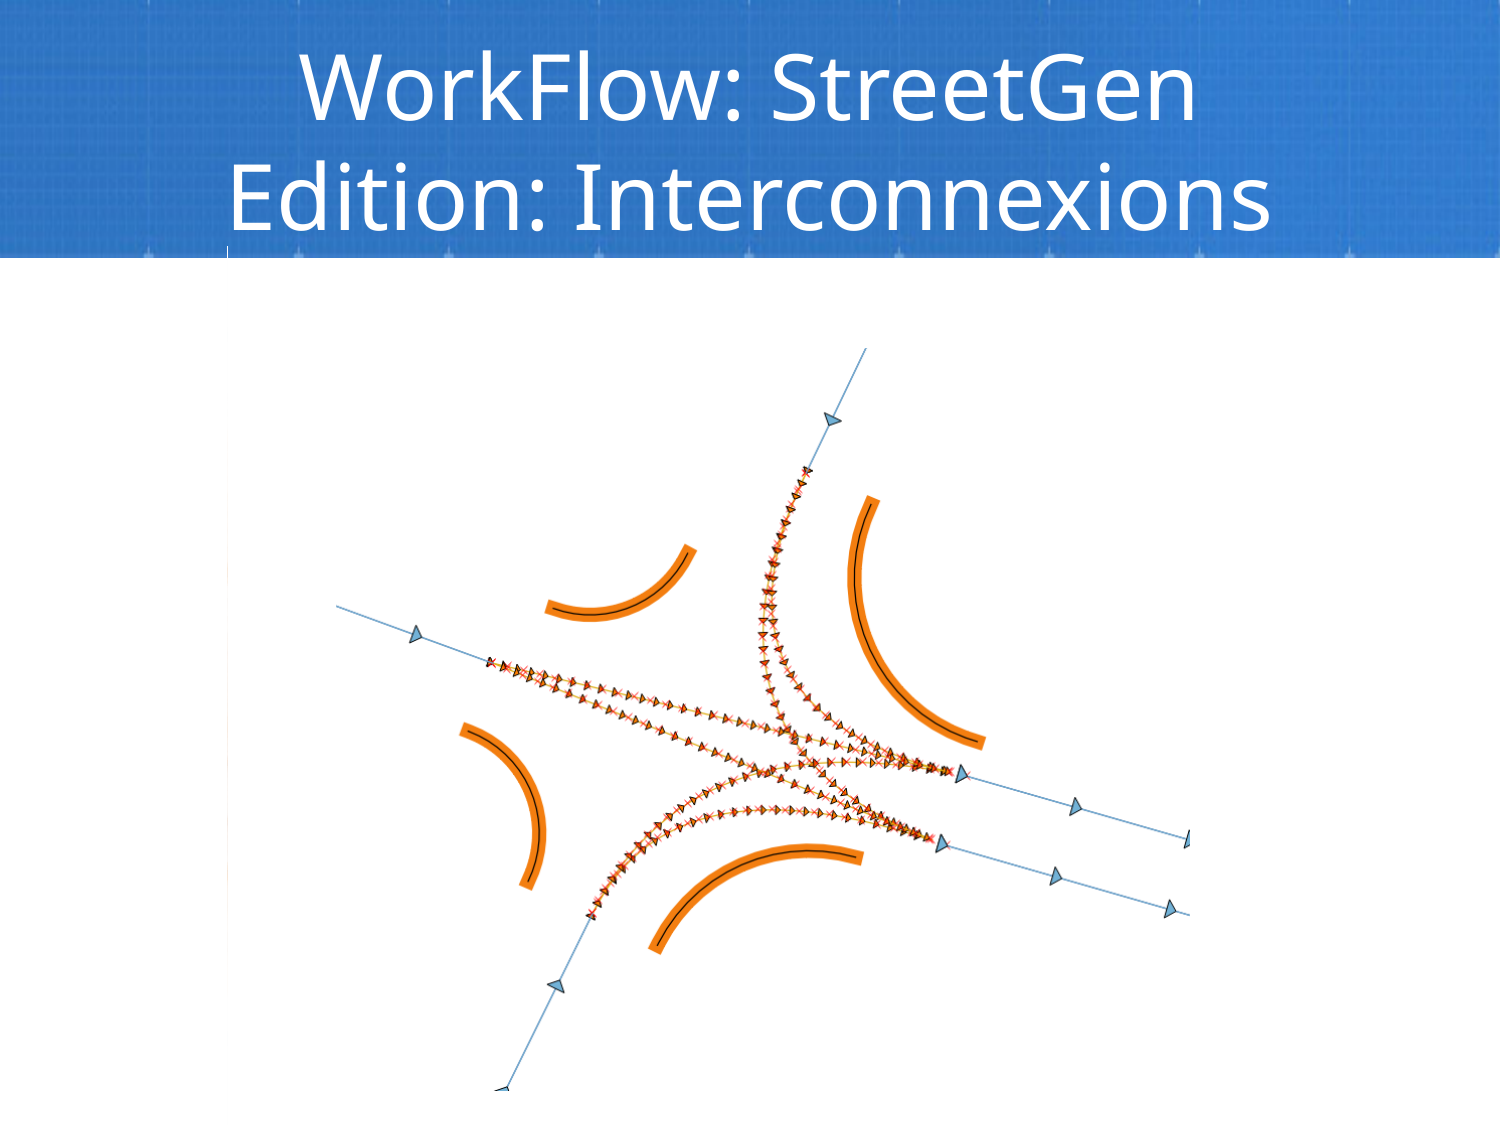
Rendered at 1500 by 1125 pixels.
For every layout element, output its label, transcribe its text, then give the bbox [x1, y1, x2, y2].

title WorkFlow: StreetGen Edition: Interconnexions [35, 45, 1465, 233]
picture [336, 348, 1190, 1091]
picture [0, 0, 1500, 1125]
